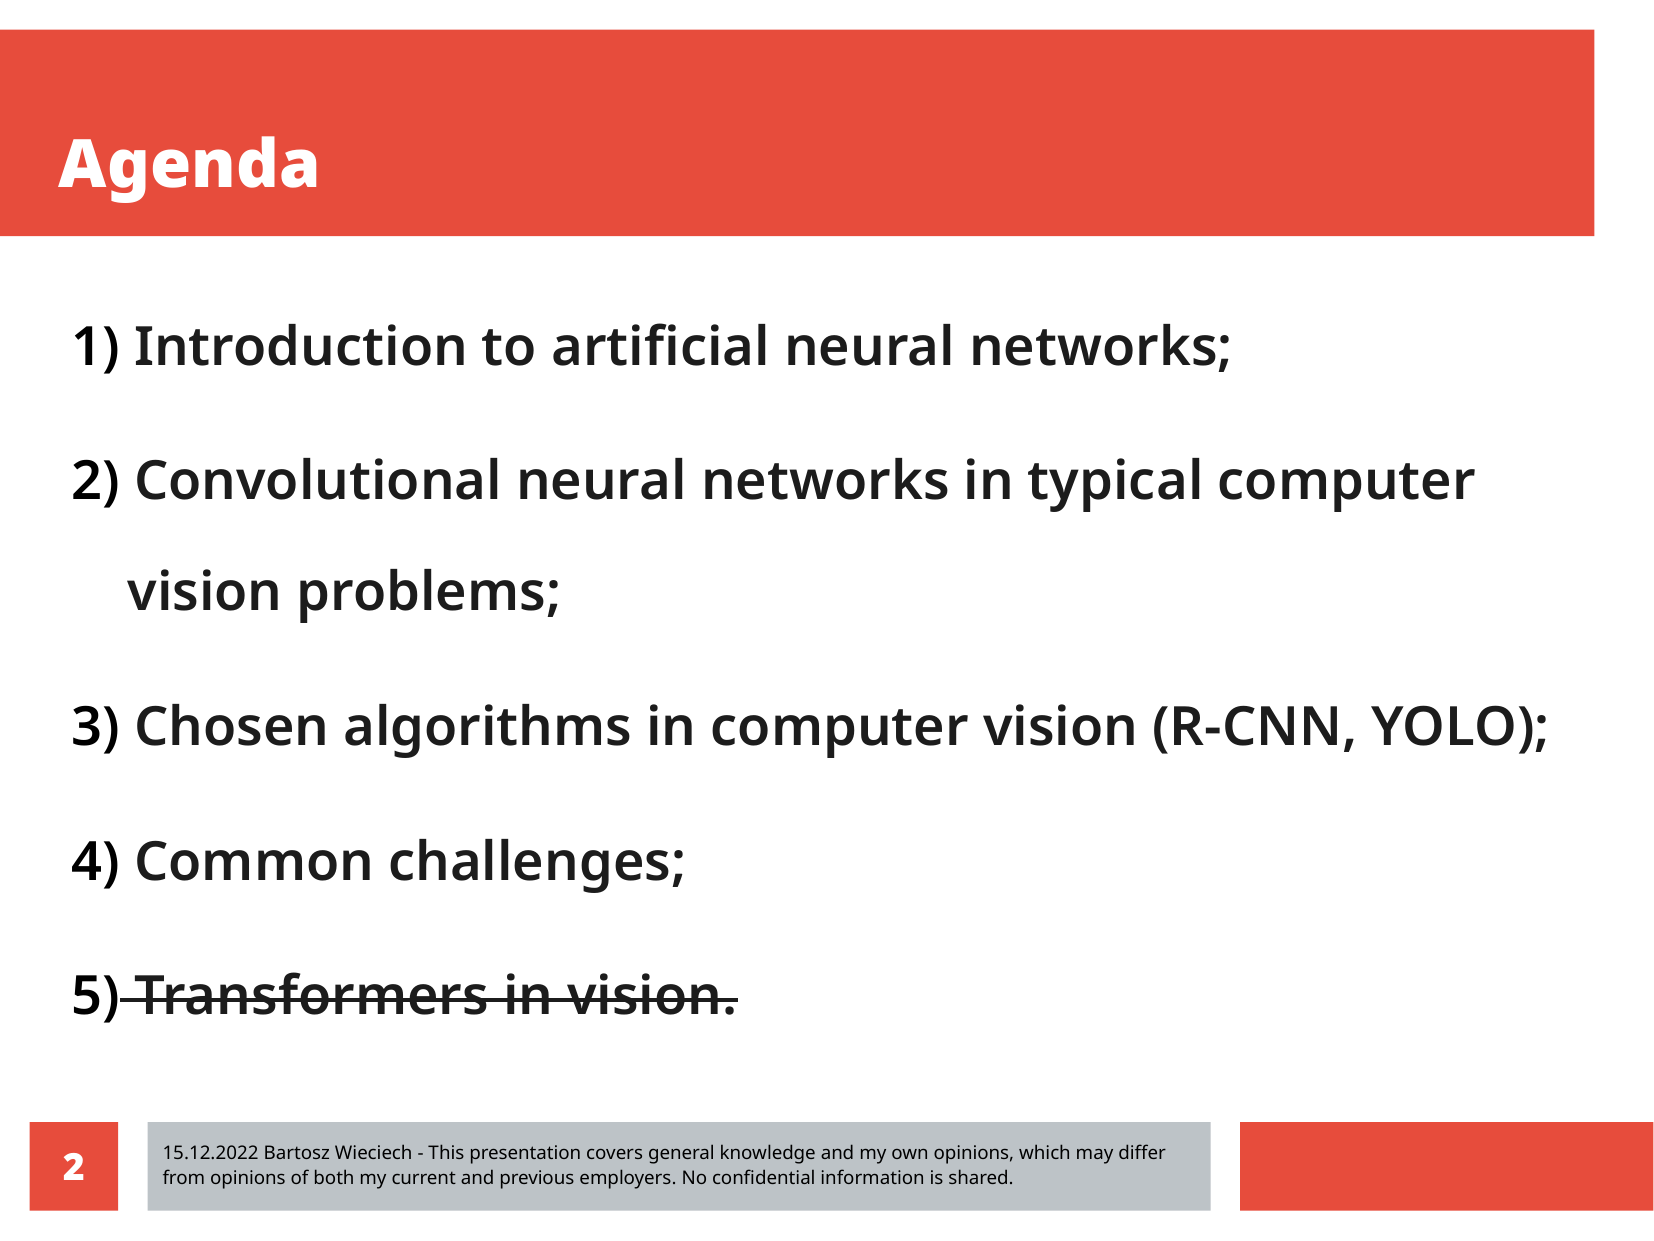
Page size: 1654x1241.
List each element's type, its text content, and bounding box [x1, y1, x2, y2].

list Introduction to artificial neural networks; Convolutional neural networks in typical computer vision problems; Chosen algorithms in computer vision (R-CNN, YOLO); Common challenges; Transformers in vision. [71, 270, 1578, 1038]
title Agenda [59, 59, 1595, 207]
